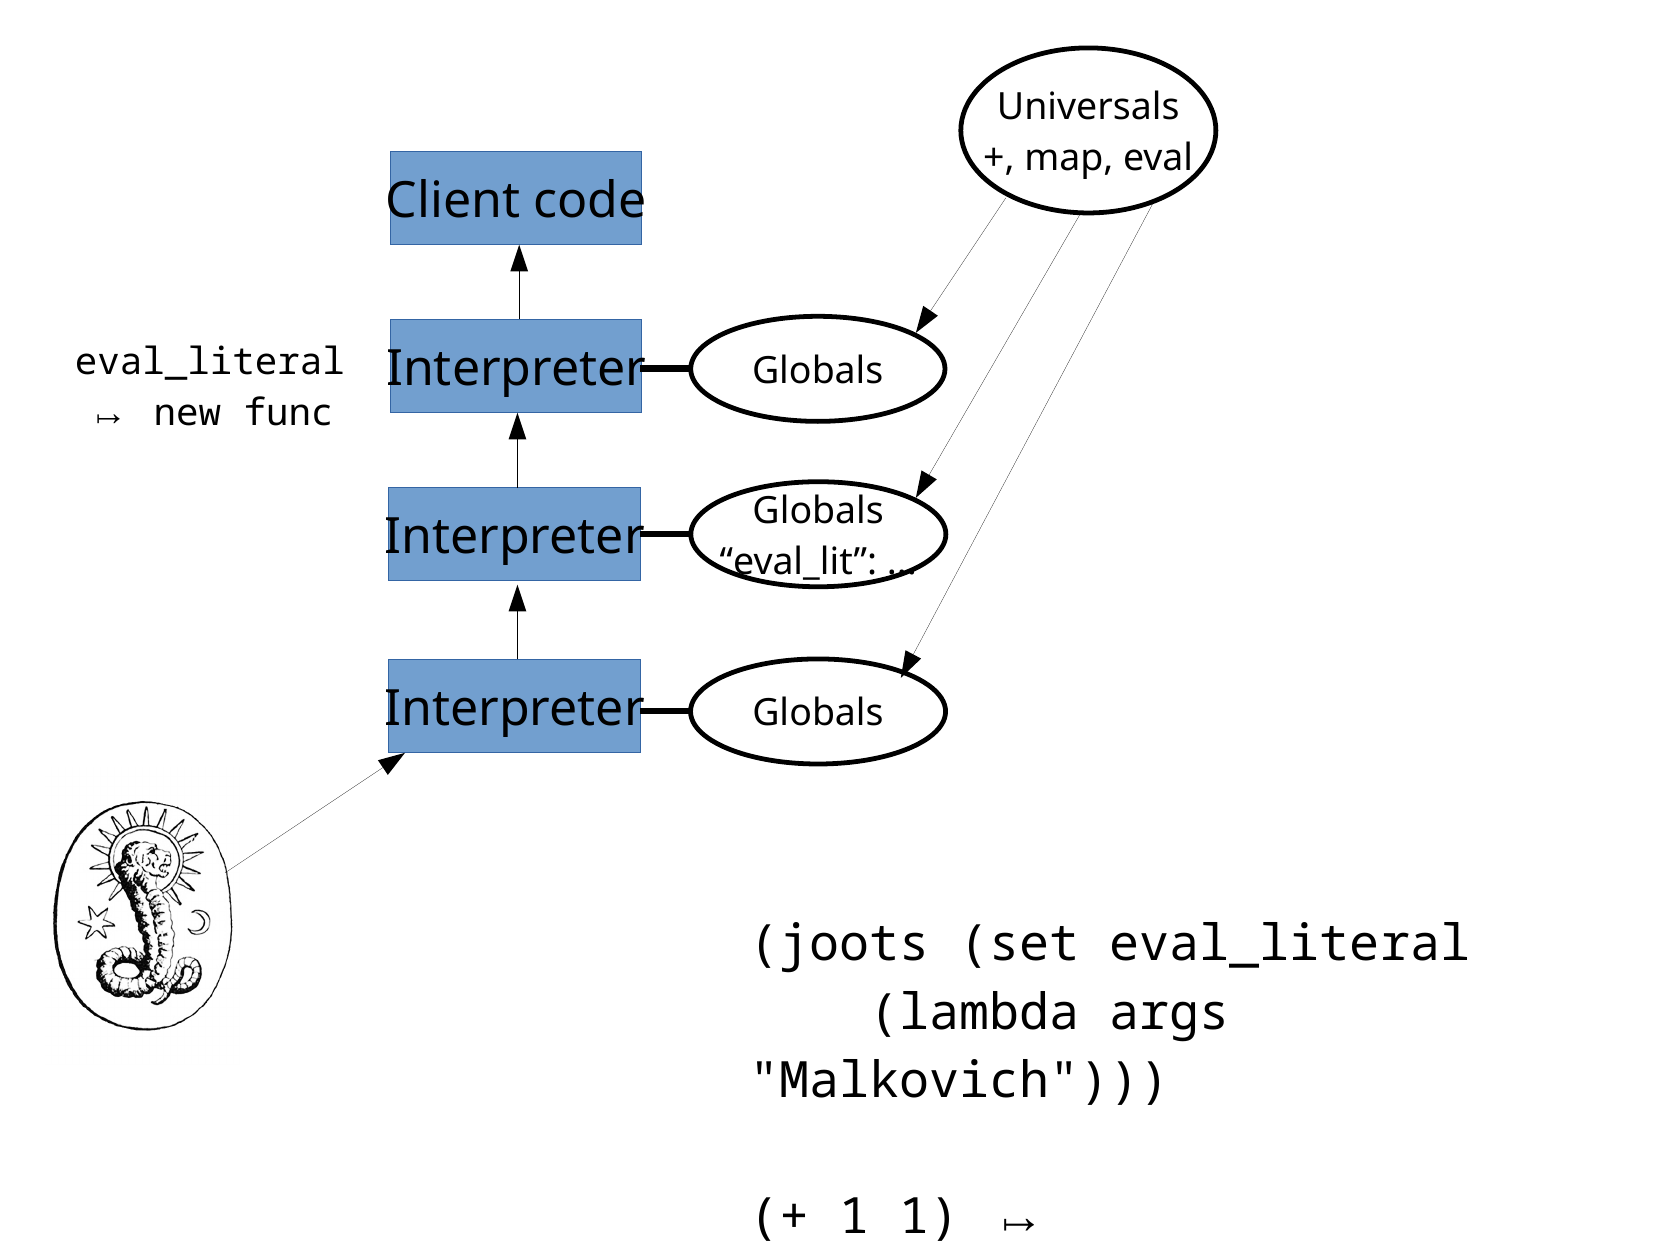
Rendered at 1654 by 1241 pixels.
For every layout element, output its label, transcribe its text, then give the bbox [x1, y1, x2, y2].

text_box Globals [690, 658, 946, 764]
text_box (joots (set eval_literal (lambda args "Malkovich"))) (+ 1 1) ↦ “MalkovichMalkovich” [735, 900, 1576, 1150]
text_box Interpreter [388, 659, 641, 753]
text_box eval_literal ↦ new func [60, 327, 383, 417]
text_box Interpreter [390, 319, 642, 413]
text_box Globals “eval_lit”: ... [691, 481, 946, 587]
picture [45, 767, 240, 1066]
text_box Universals +, map, eval [960, 47, 1216, 213]
text_box Globals [690, 316, 946, 422]
text_box Client code [390, 151, 642, 245]
text_box Interpreter [388, 487, 641, 581]
